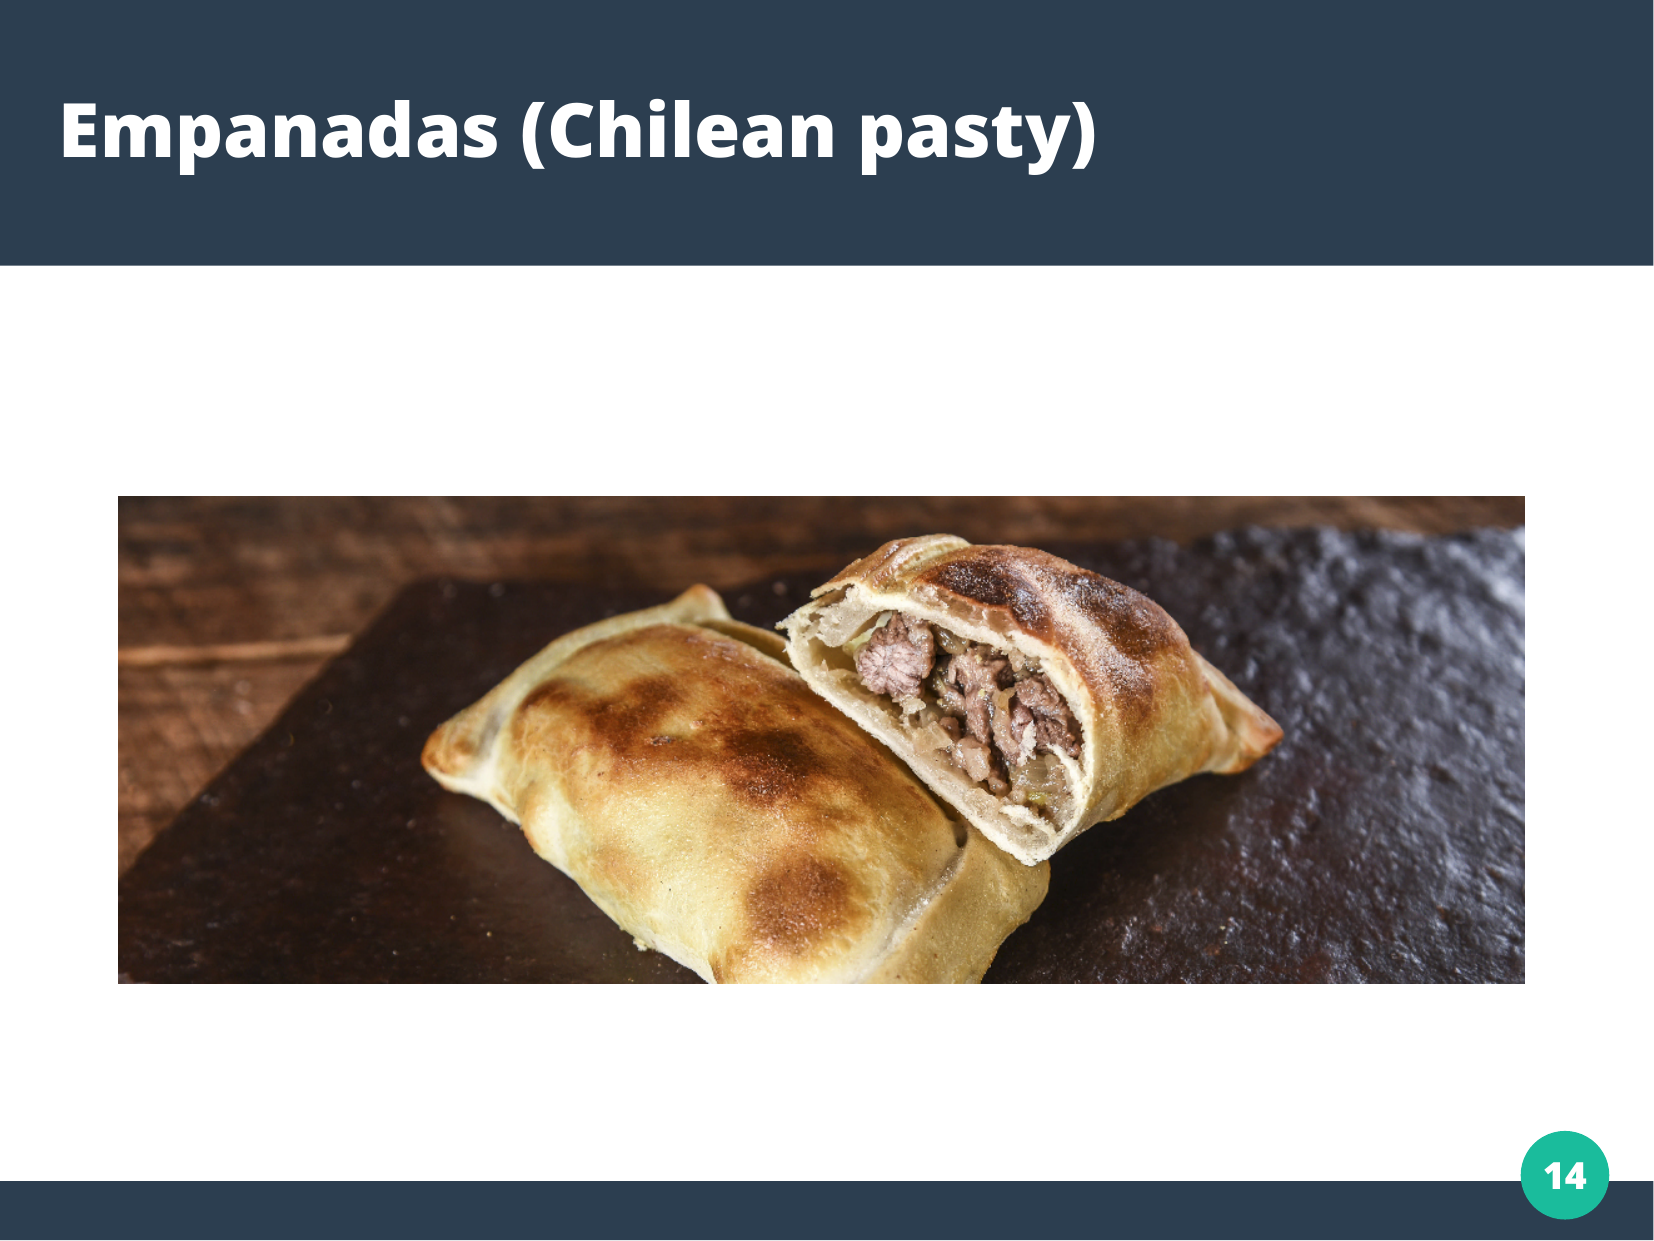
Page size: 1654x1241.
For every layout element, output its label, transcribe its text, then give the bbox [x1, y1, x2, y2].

picture [118, 496, 1525, 984]
title Empanadas (Chilean pasty) [59, 49, 1595, 207]
